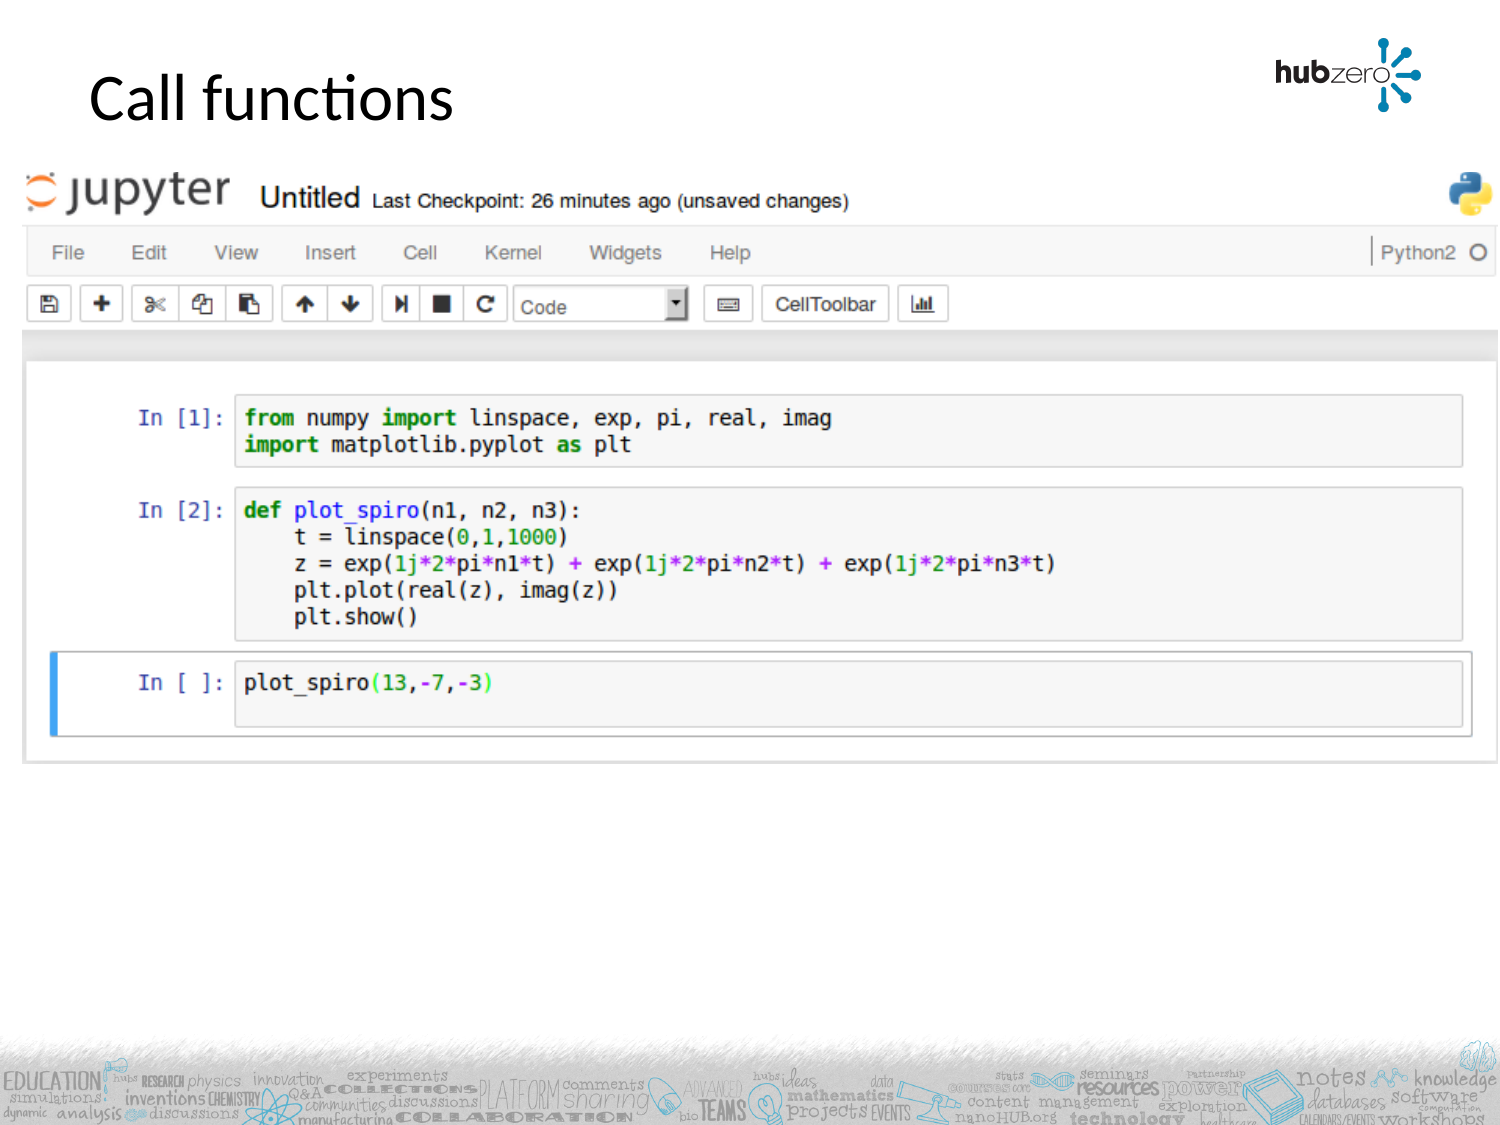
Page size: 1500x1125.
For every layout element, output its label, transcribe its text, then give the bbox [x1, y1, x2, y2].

picture [22, 172, 1498, 764]
picture [1272, 35, 1424, 44]
title Call functions [75, 44, 1425, 144]
picture [0, 1034, 1500, 1125]
